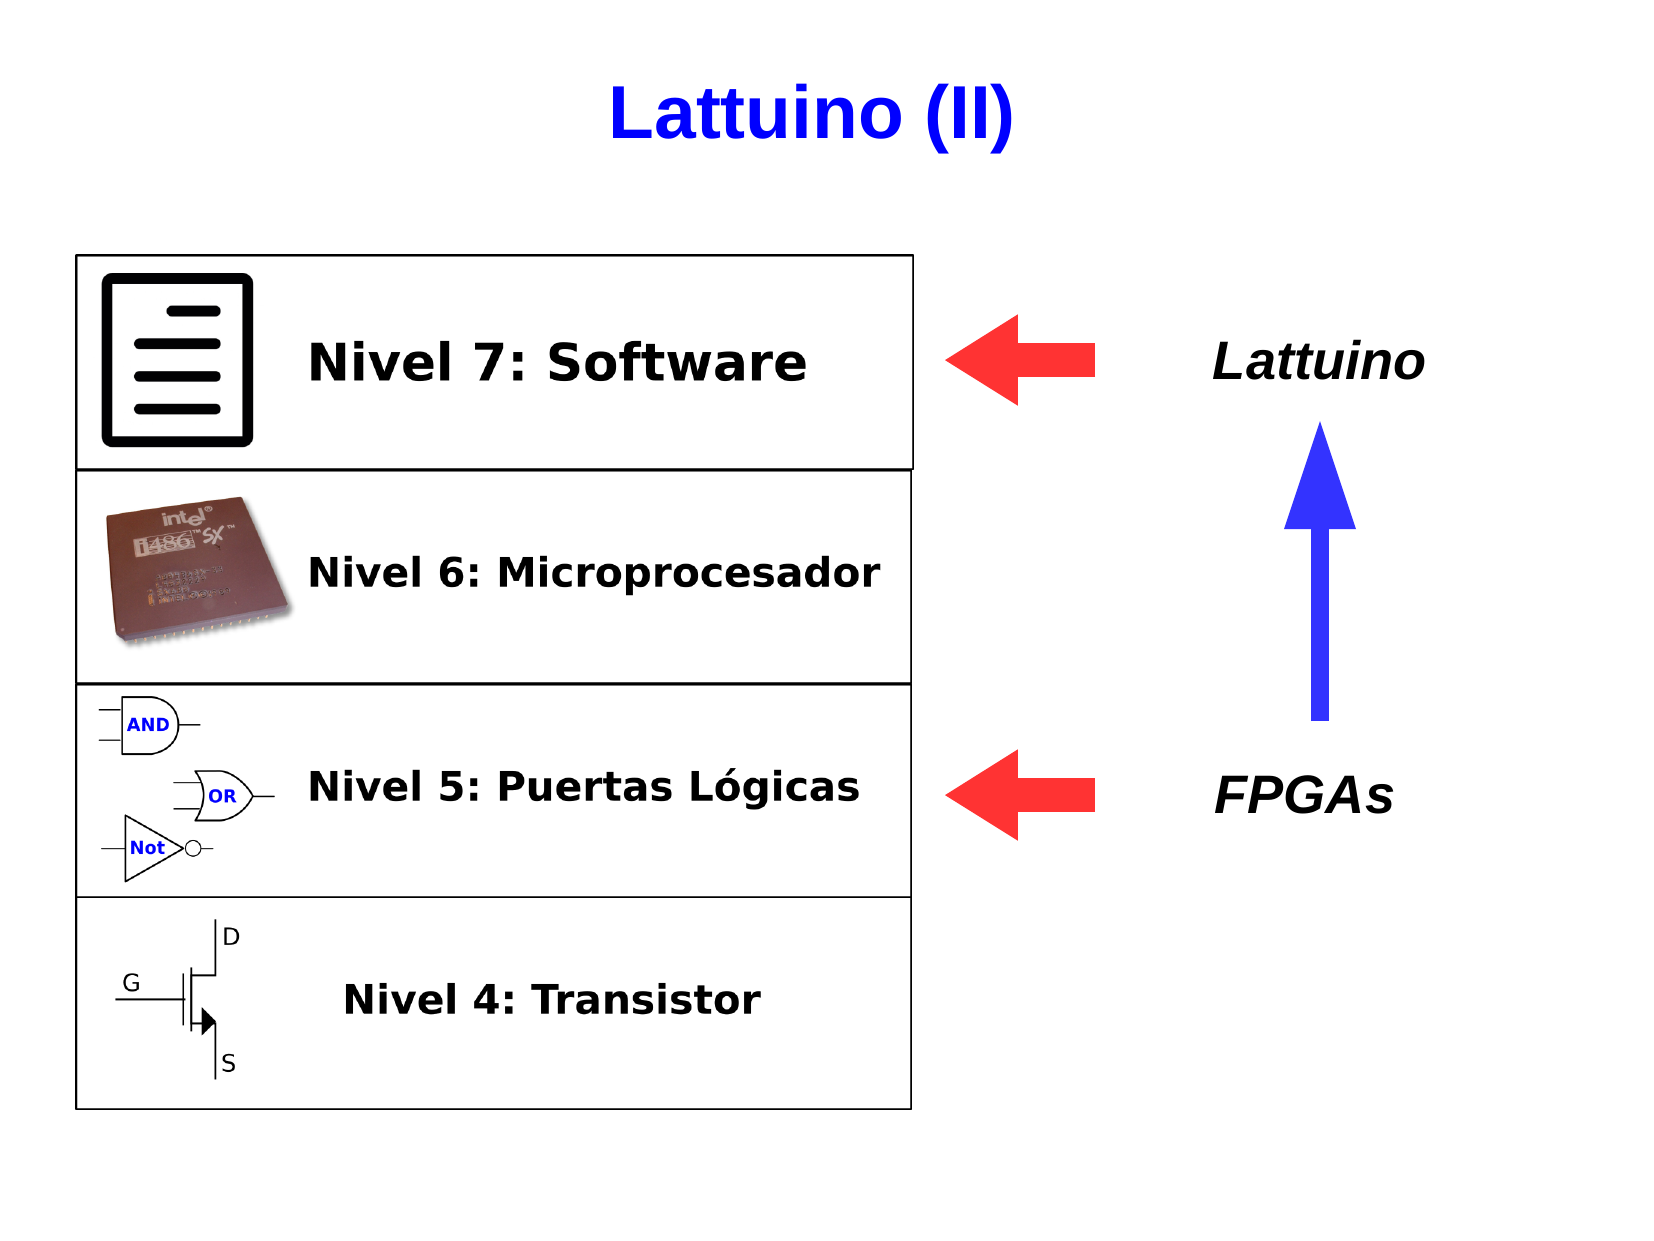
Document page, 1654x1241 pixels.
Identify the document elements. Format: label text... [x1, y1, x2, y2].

picture [75, 254, 914, 1111]
text_box Lattuino (II) [64, 59, 1561, 166]
text_box FPGAs [1125, 733, 1486, 856]
text_box Lattuino [1140, 300, 1501, 422]
